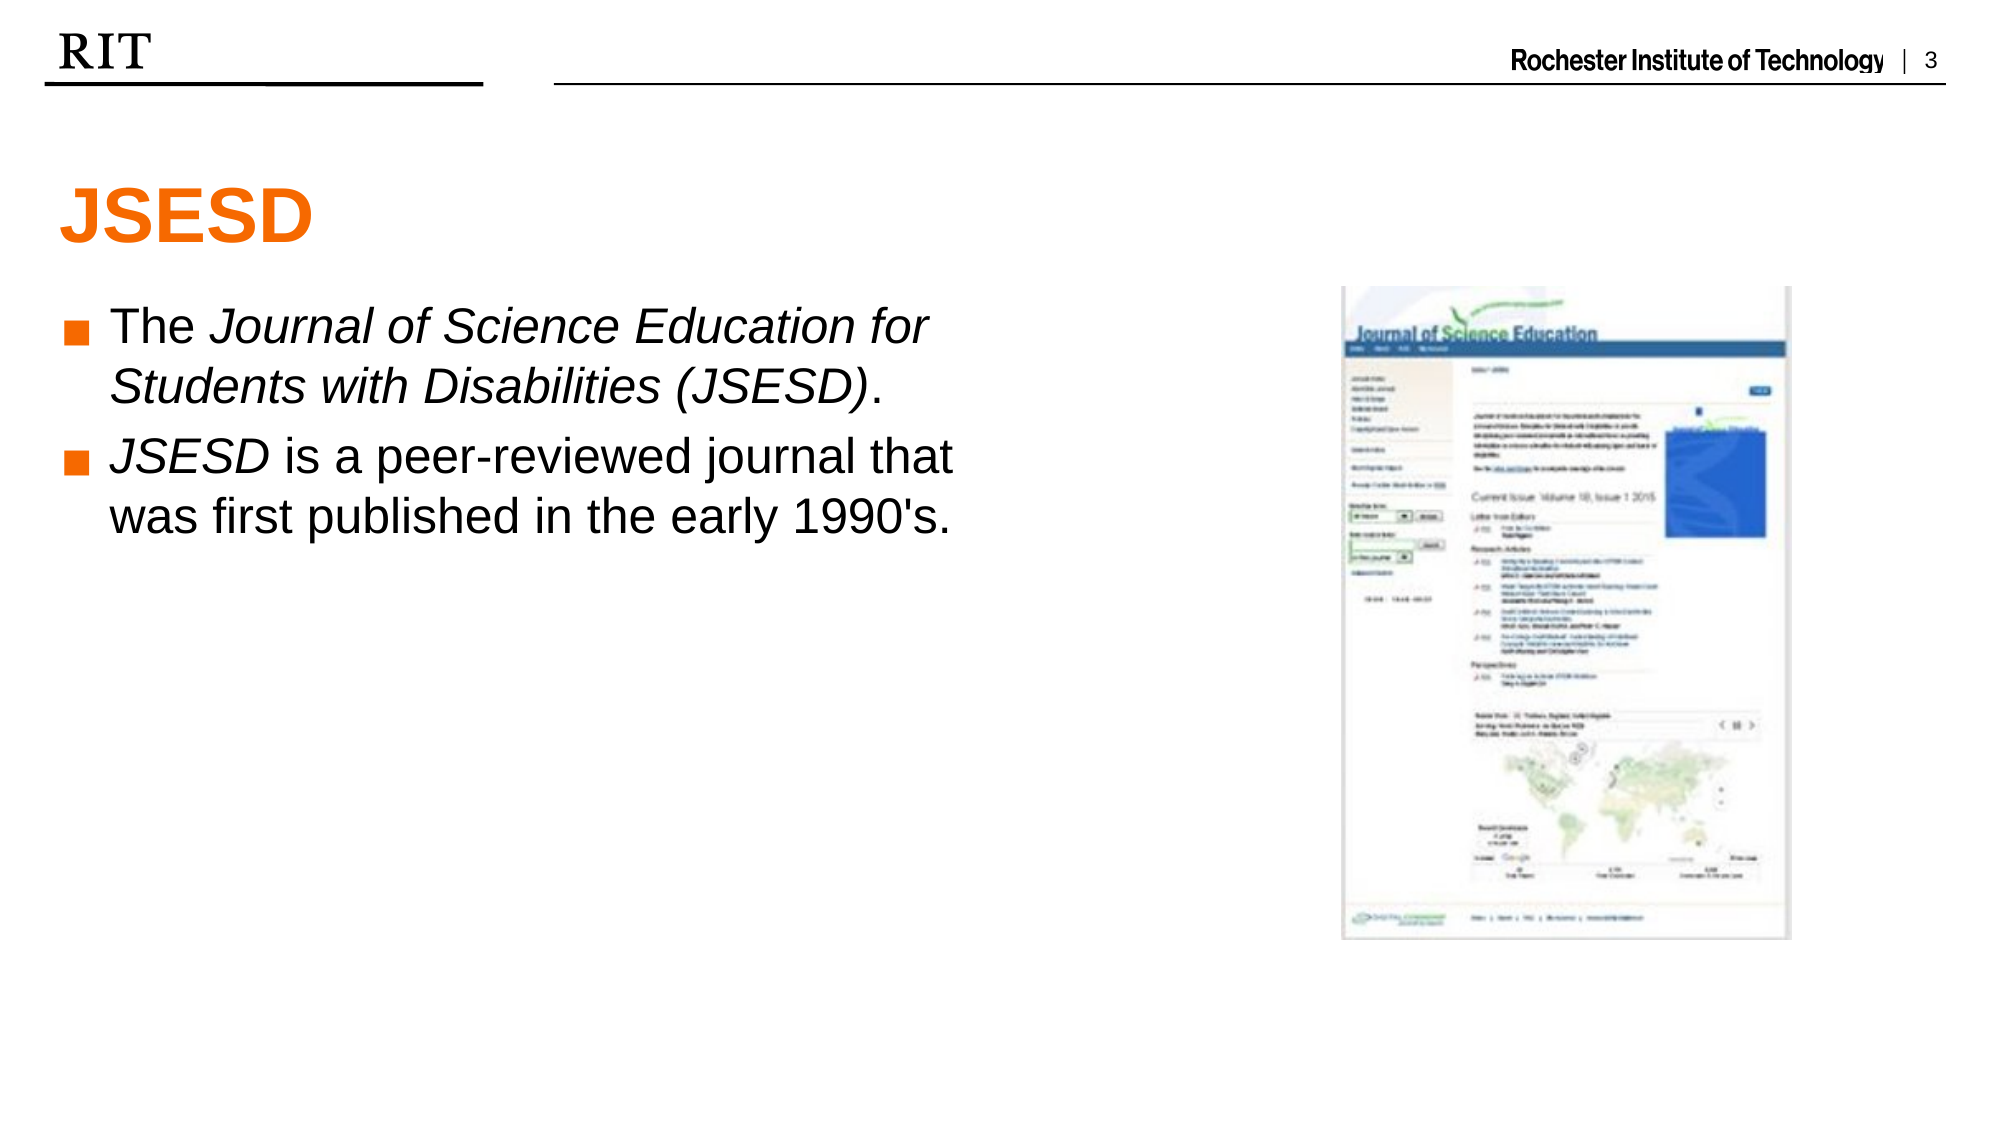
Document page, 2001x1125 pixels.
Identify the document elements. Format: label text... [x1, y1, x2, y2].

list JSESD [44, 157, 1946, 272]
picture [58, 32, 151, 69]
list The Journal of Science Education for Students with Disabilities (JSESD). JSESD is a peer-reviewed journal that was first published in the early 1990's. [44, 286, 1000, 905]
picture [1512, 49, 1883, 73]
picture [1341, 286, 1792, 940]
